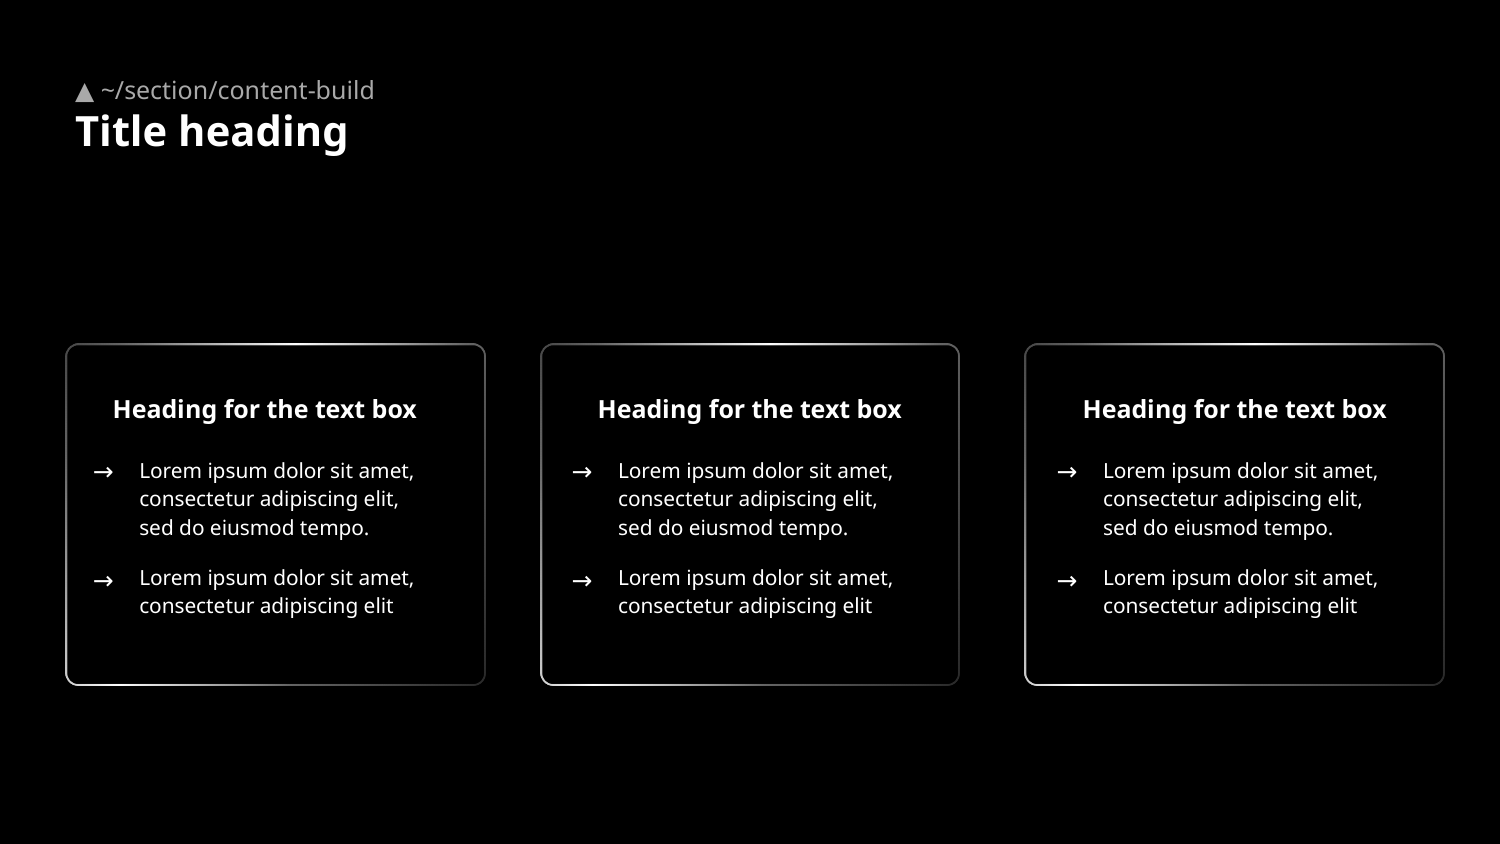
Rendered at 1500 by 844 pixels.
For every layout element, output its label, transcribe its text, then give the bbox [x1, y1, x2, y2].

text_box Lorem ipsum dolor sit amet, consectetur adipiscing elit, sed do eiusmod tempo. Lorem ipsum dolor sit amet, consectetur adipiscing elit [1103, 453, 1389, 617]
text_box Title heading [74, 105, 637, 156]
text_box → [1056, 560, 1091, 595]
picture [1024, 343, 1445, 686]
text_box Heading for the text box [92, 393, 438, 424]
text_box Heading for the text box [577, 393, 923, 424]
picture [540, 343, 960, 686]
text_box → [93, 450, 127, 486]
text_box ▲ ~/section/content-build [75, 75, 568, 106]
text_box → [571, 560, 606, 595]
text_box → [571, 450, 606, 486]
text_box Lorem ipsum dolor sit amet, consectetur adipiscing elit, sed do eiusmod tempo. Lorem ipsum dolor sit amet, consectetur adipiscing elit [618, 453, 904, 617]
text_box Lorem ipsum dolor sit amet, consectetur adipiscing elit, sed do eiusmod tempo. Lorem ipsum dolor sit amet, consectetur adipiscing elit [139, 453, 425, 617]
picture [65, 343, 486, 686]
text_box → [1056, 450, 1091, 486]
text_box → [93, 560, 127, 595]
text_box Heading for the text box [1050, 393, 1420, 424]
